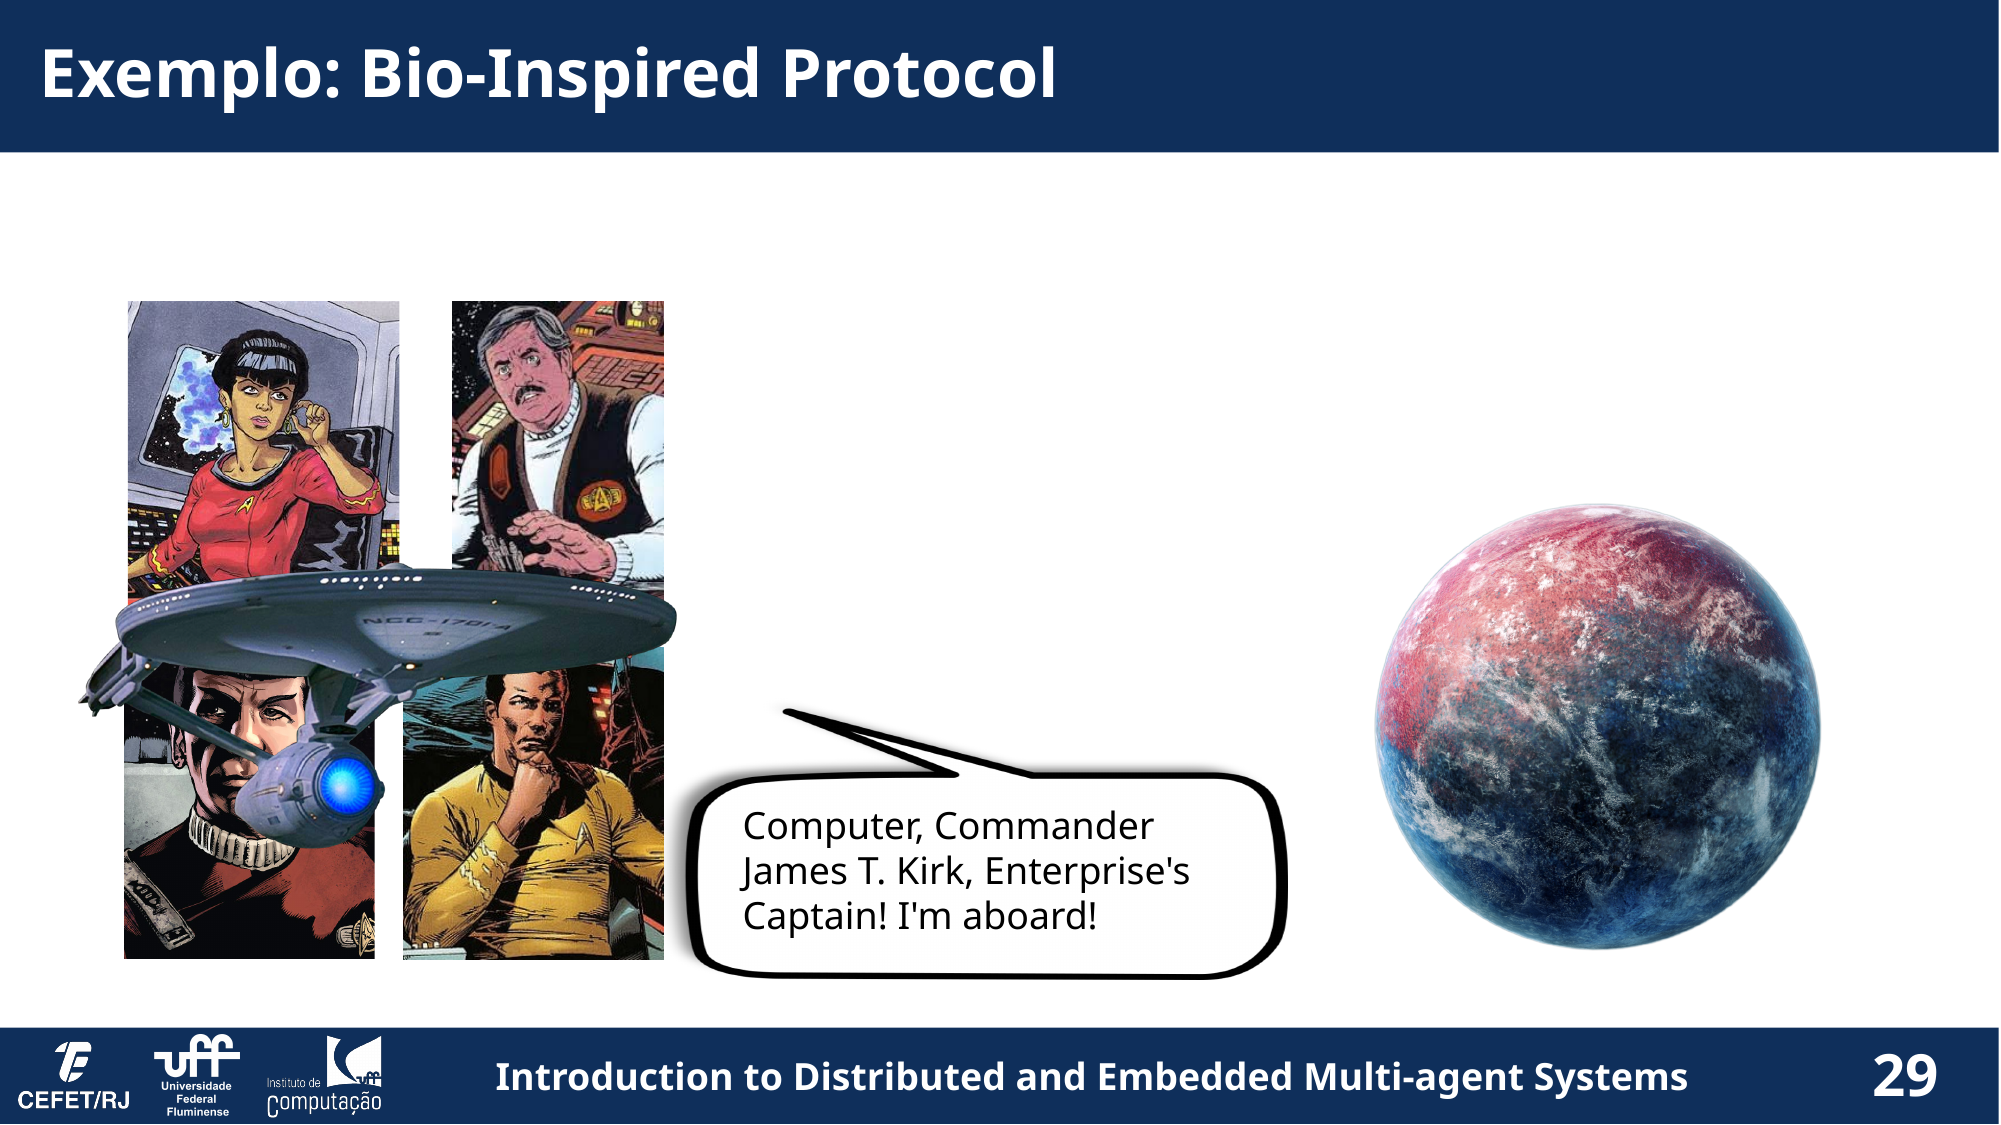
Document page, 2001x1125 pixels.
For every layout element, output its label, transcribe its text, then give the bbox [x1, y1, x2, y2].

picture [1373, 502, 1822, 951]
text_box Exemplo: Bio-Inspired Protocol [25, 23, 1999, 119]
picture [265, 1033, 383, 1118]
picture [18, 1021, 129, 1125]
text_box Computer, Commander James T. Kirk, Enterprise's Captain! I'm aboard! [727, 794, 1263, 990]
picture [77, 301, 1288, 980]
picture [153, 1033, 241, 1121]
